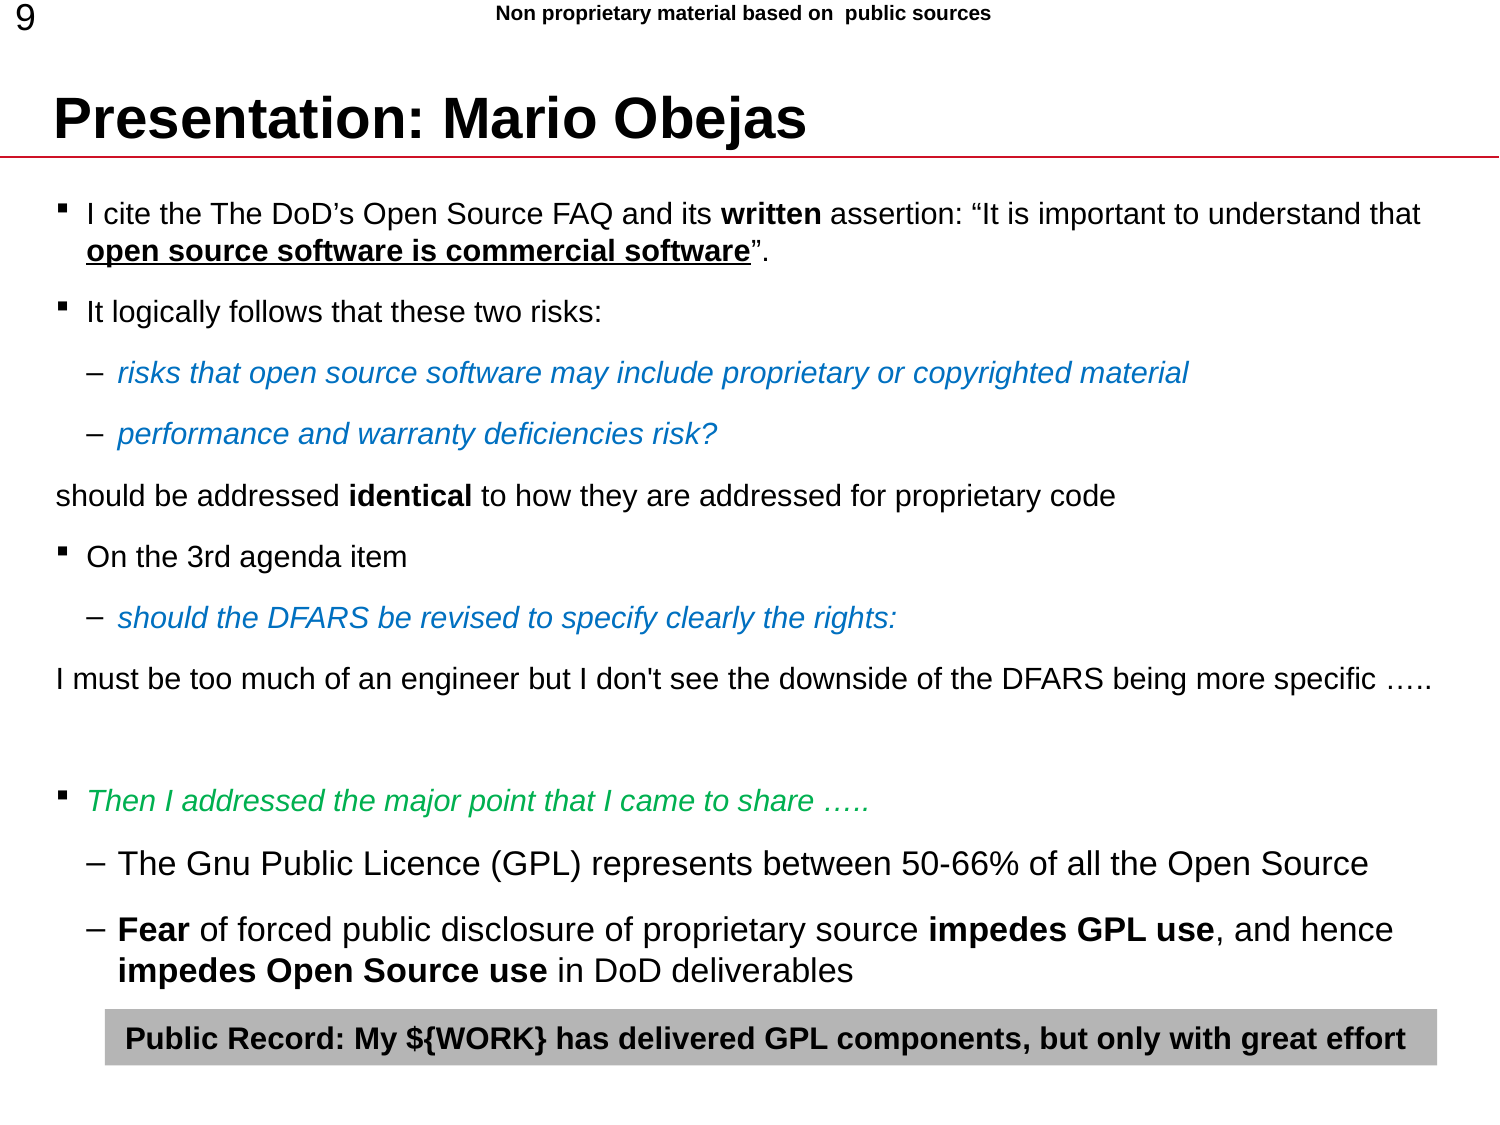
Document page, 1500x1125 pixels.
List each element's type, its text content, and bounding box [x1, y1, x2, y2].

title Presentation: Mario Obejas [38, 35, 1225, 158]
list I cite the The DoD’s Open Source FAQ and its written assertion: “It is important to understand that open source software is commercial software”. It logically follows that these two risks: risks that open source software may include proprietary or copyrighted material performance and warranty deficiencies risk? should be addressed identical to how they are addressed for proprietary code On the 3rd agenda item should the DFARS be revised to specify clearly the rights: I must be too much of an engineer but I don't see the downside of the DFARS being more specific ….. Then I addressed the major point that I came to share ….. The Gnu Public Licence (GPL) represents between 50-66% of all the Open Source Fear of forced public disclosure of proprietary source impedes GPL use, and hence impedes Open Source use in DoD deliverables [40, 186, 1463, 1027]
text_box Public Record: My ${WORK} has delivered GPL components, but only with great effort [104, 1009, 1438, 1066]
